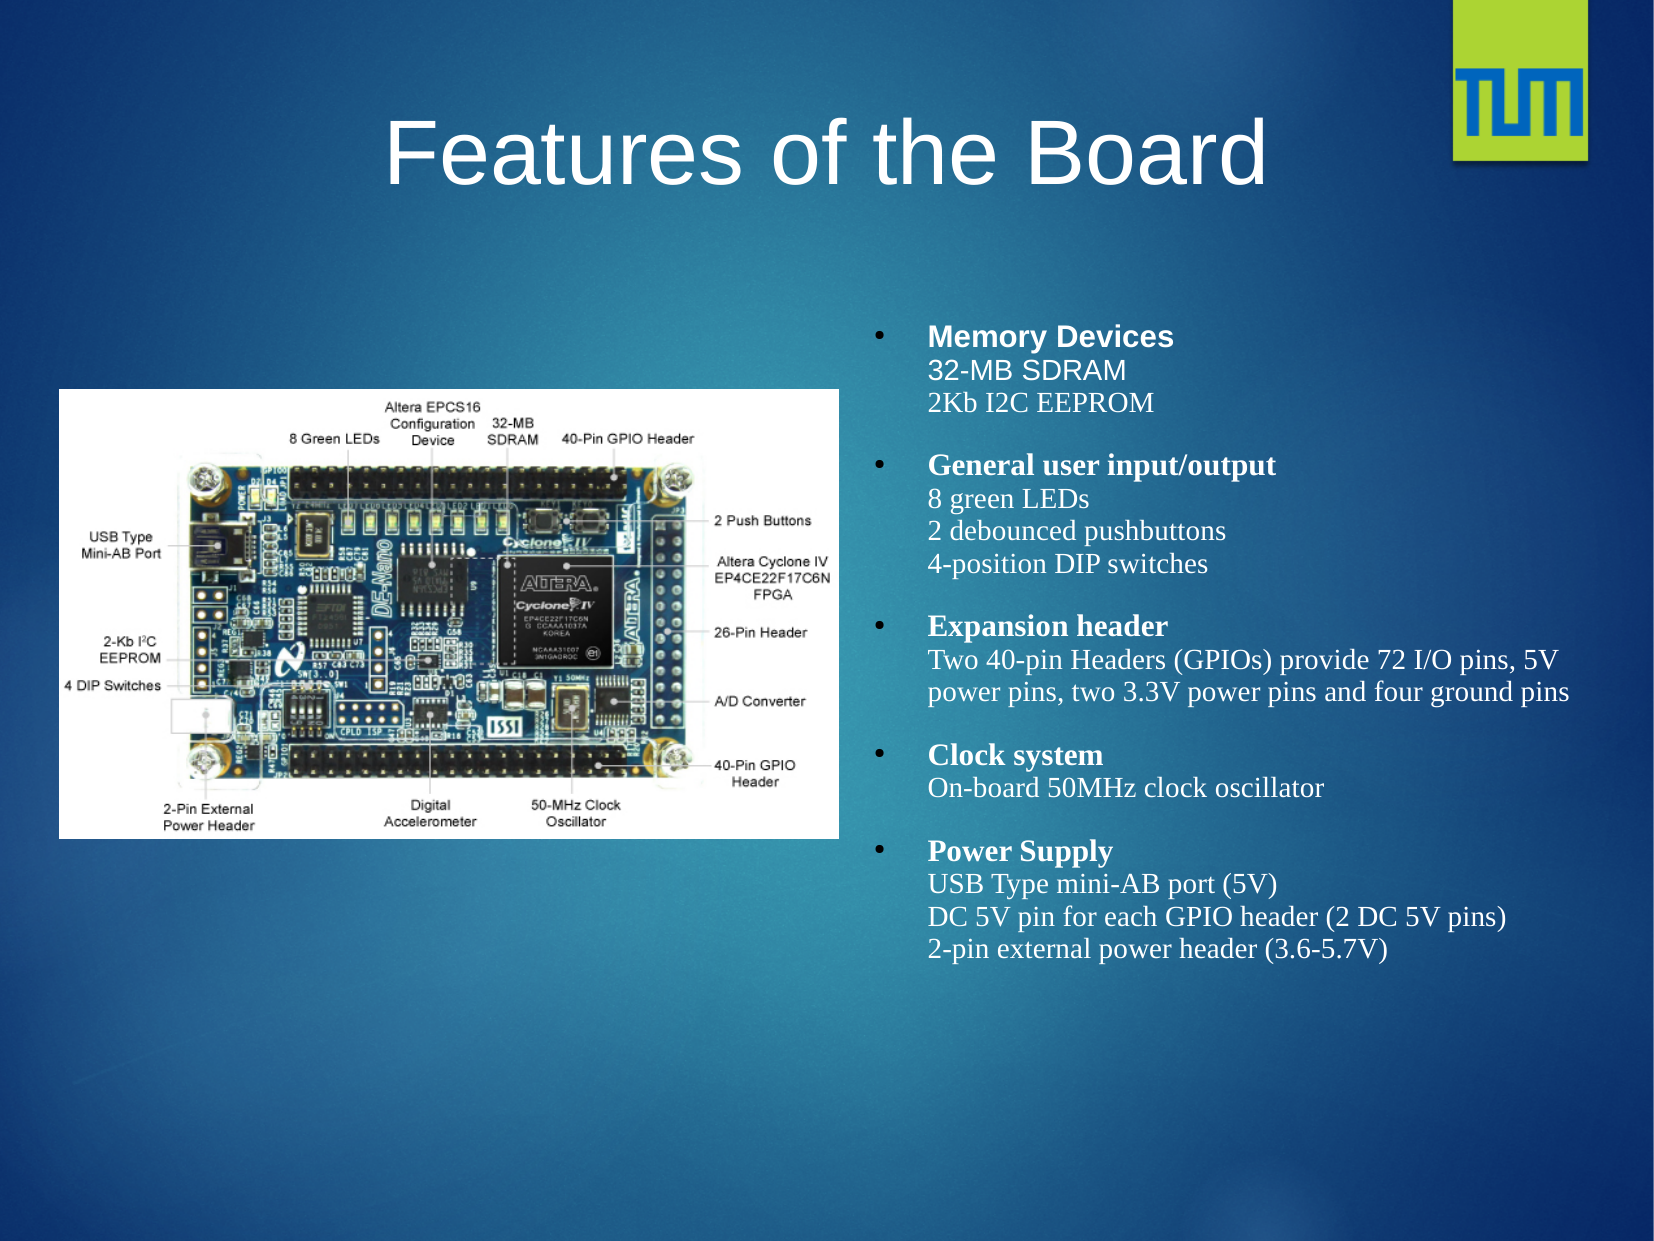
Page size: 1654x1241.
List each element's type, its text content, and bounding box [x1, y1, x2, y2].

picture [0, 0, 1654, 1241]
title Features of the Board [82, 49, 1571, 257]
list Memory Devices 32-MB SDRAM 2Kb I2C EEPROM General user input/output 8 green LEDs 2 debounced pushbuttons 4-position DIP switches Expansion header Two 40-pin Headers (GPIOs) provide 72 I/O pins, 5V power pins, two 3.3V power pins and four ground pins Clock system On-board 50MHz clock oscillator Power Supply USB Type mini-AB port (5V) DC 5V pin for each GPIO header (2 DC 5V pins) 2-pin external power header (3.6-5.7V) [856, 318, 1583, 1091]
